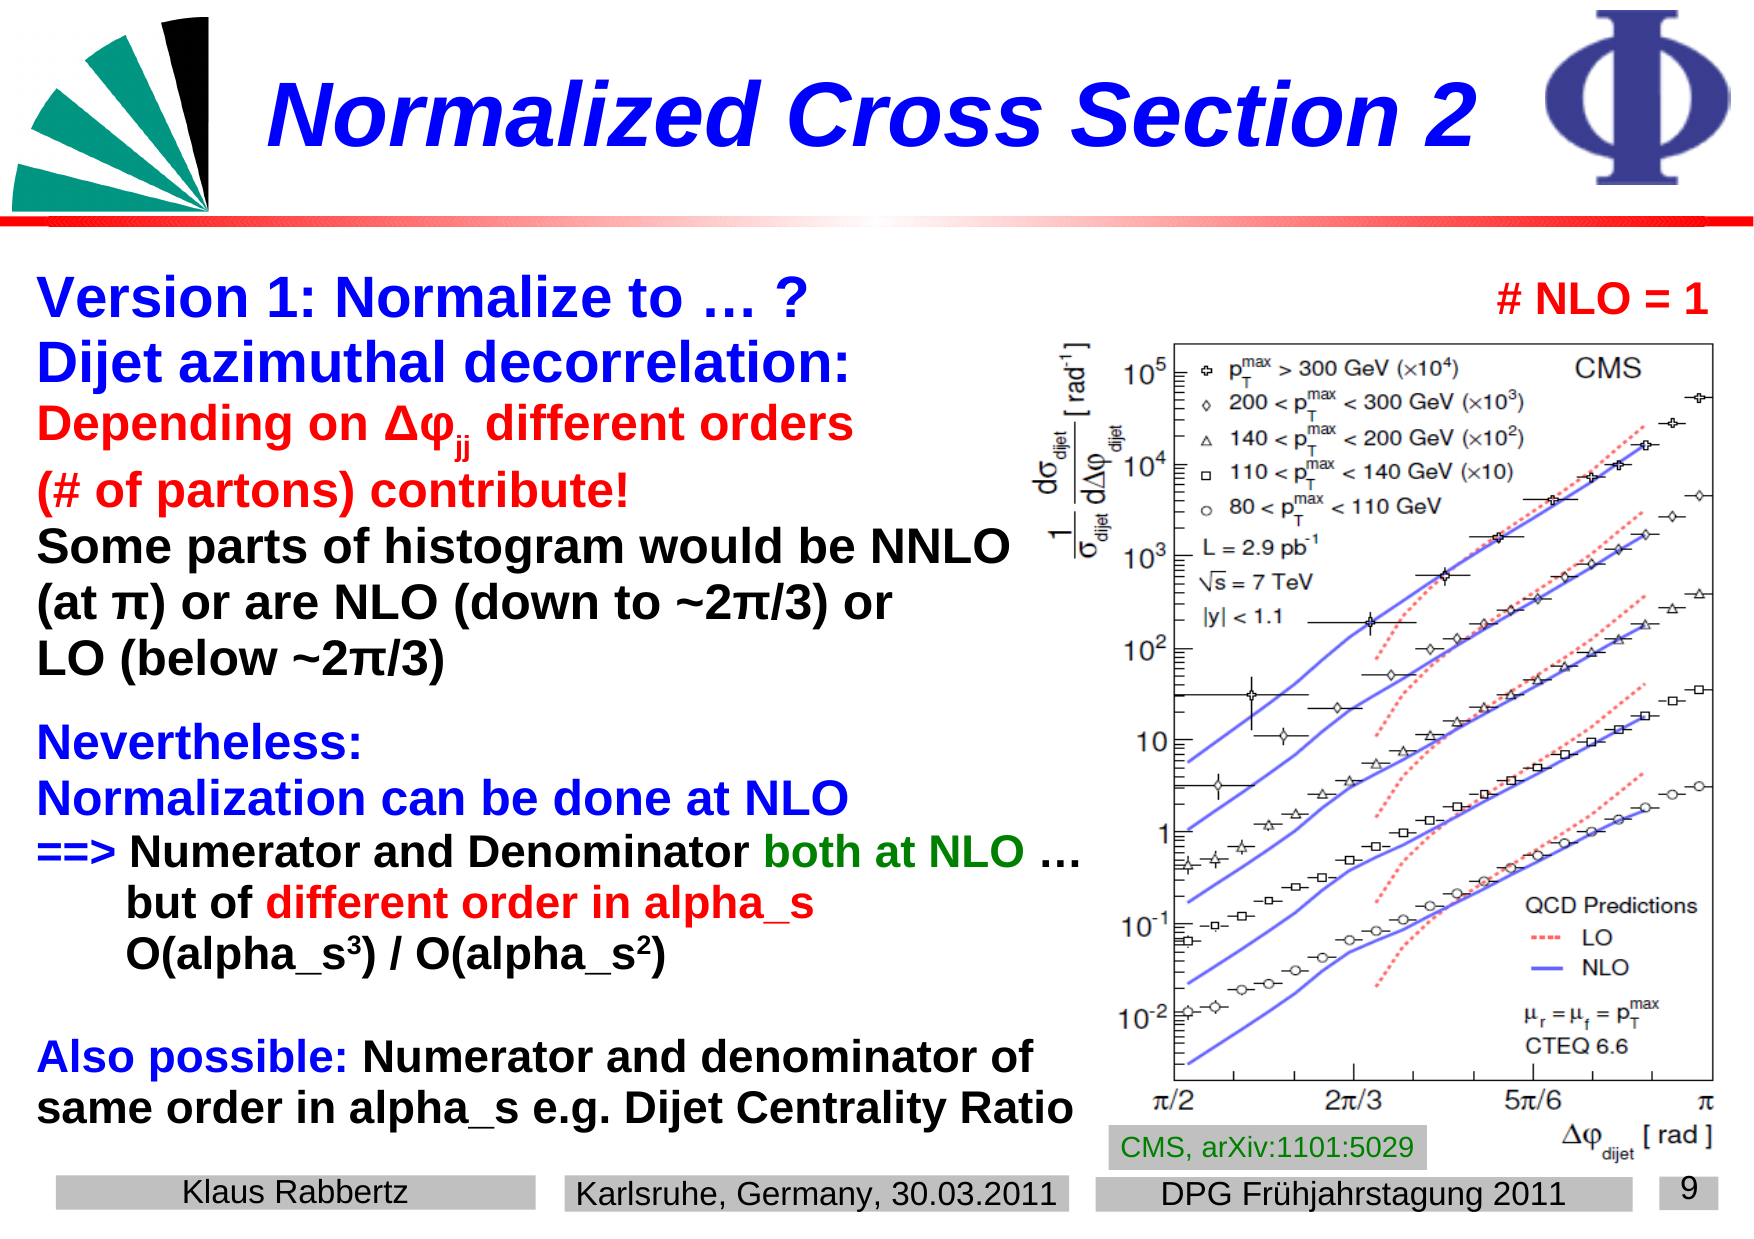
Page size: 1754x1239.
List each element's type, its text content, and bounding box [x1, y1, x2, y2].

text_box CMS, arXiv:1101:5029 [1108, 1125, 1427, 1170]
title Normalized Cross Section 2 [220, 22, 1525, 207]
picture [12, 17, 209, 214]
picture [1026, 331, 1733, 1167]
picture [1545, 10, 1731, 185]
text_box # NLO = 1 [1484, 267, 1721, 331]
text_box Version 1: Normalize to … ? Dijet azimuthal decorrelation: Depending on Δφjj different orders (# of partons) contribute! Some parts of histogram would be NNLO (at π) or are NLO (down to ~2π/3) or LO (below ~2π/3) [24, 258, 1025, 692]
text_box Nevertheless: Normalization can be done at NLO ==> Numerator and Denominator both at NLO … but of different order in alpha_s O(alpha_s3) / O(alpha_s2) Also possible: Numerator and denominator of same order in alpha_s e.g. Dijet Centrality Ratio [24, 708, 1096, 1140]
